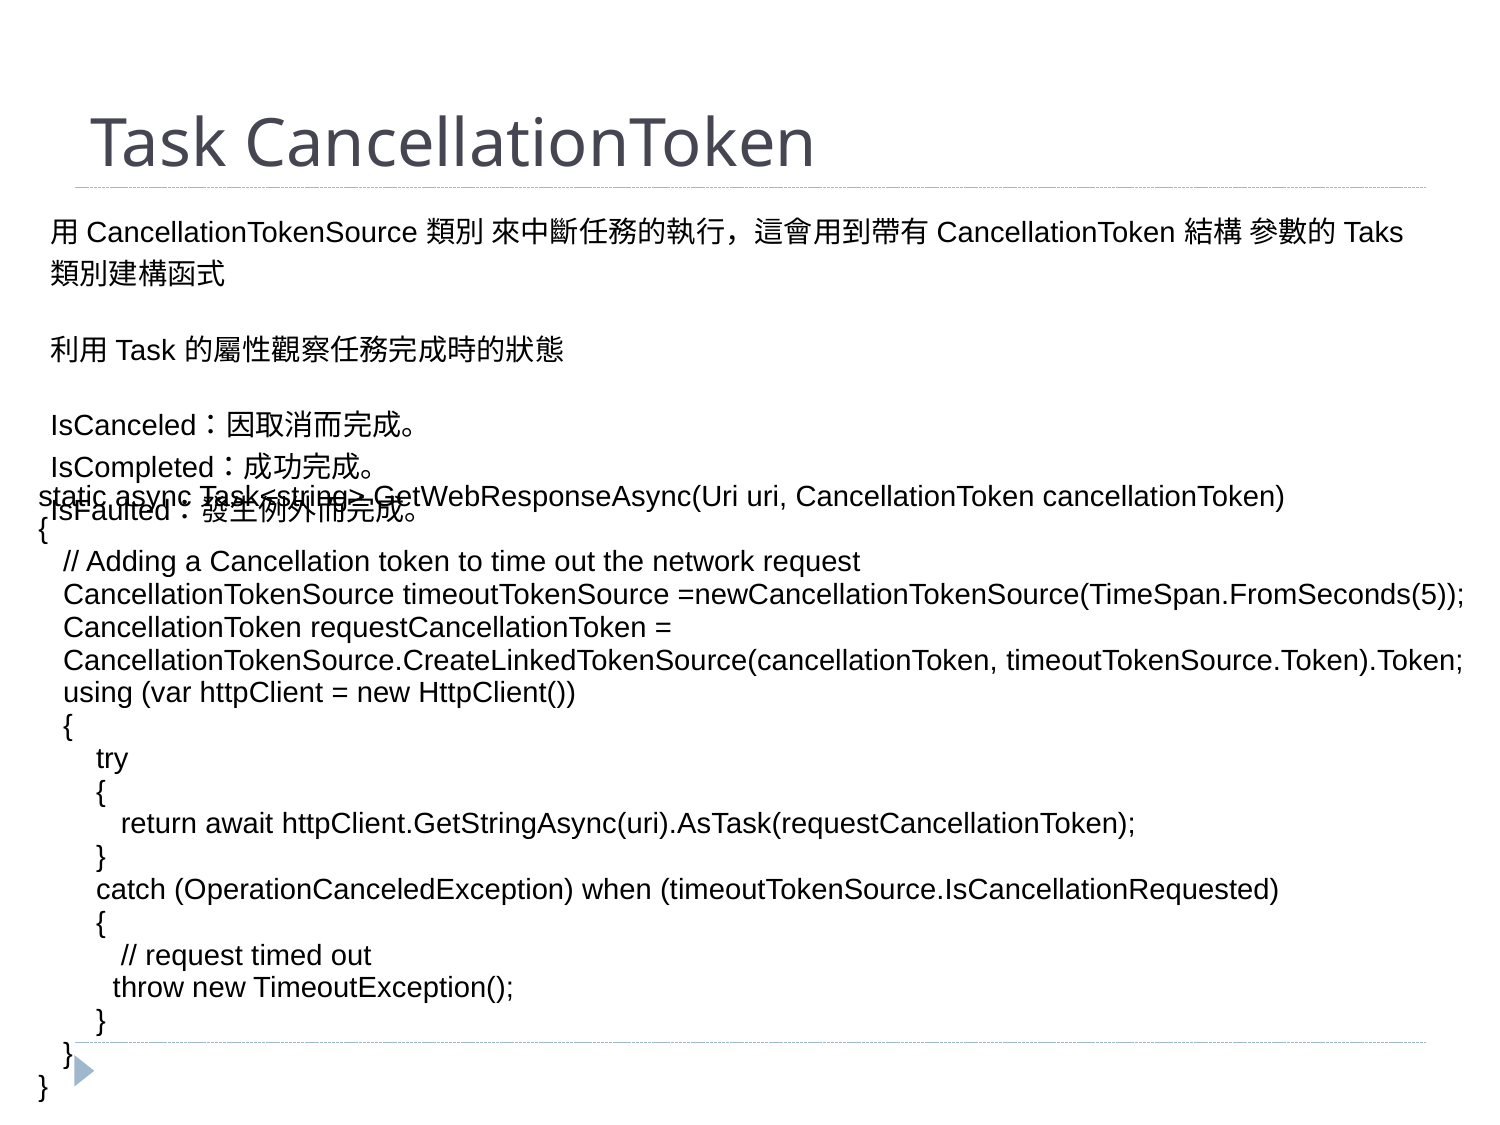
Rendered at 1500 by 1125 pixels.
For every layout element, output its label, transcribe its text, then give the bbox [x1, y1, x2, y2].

text_box 用 CancellationTokenSource 類別 來中斷任務的執行，這會用到帶有 CancellationToken 結構 參數的 Taks 類別建構函式 利用 Task 的屬性觀察任務完成時的狀態 IsCanceled：因取消而完成。 IsCompleted：成功完成。 IsFaulted：發生例外而完成。 [35, 200, 1430, 472]
text_box static async Task<string> GetWebResponseAsync(Uri uri, CancellationToken cancellationToken) { // Adding a Cancellation token to time out the network request CancellationTokenSource timeoutTokenSource =newCancellationTokenSource(TimeSpan.FromSeconds(5)); CancellationToken requestCancellationToken = CancellationTokenSource.CreateLinkedTokenSource(cancellationToken, timeoutTokenSource.Token).Token; using (var httpClient = new HttpClient()) { try { return await httpClient.GetStringAsync(uri).AsTask(requestCancellationToken); } catch (OperationCanceledException) when (timeoutTokenSource.IsCancellationRequested) { // request timed out throw new TimeoutException(); } } } [23, 472, 1489, 1105]
title Task CancellationToken [75, 25, 1426, 188]
